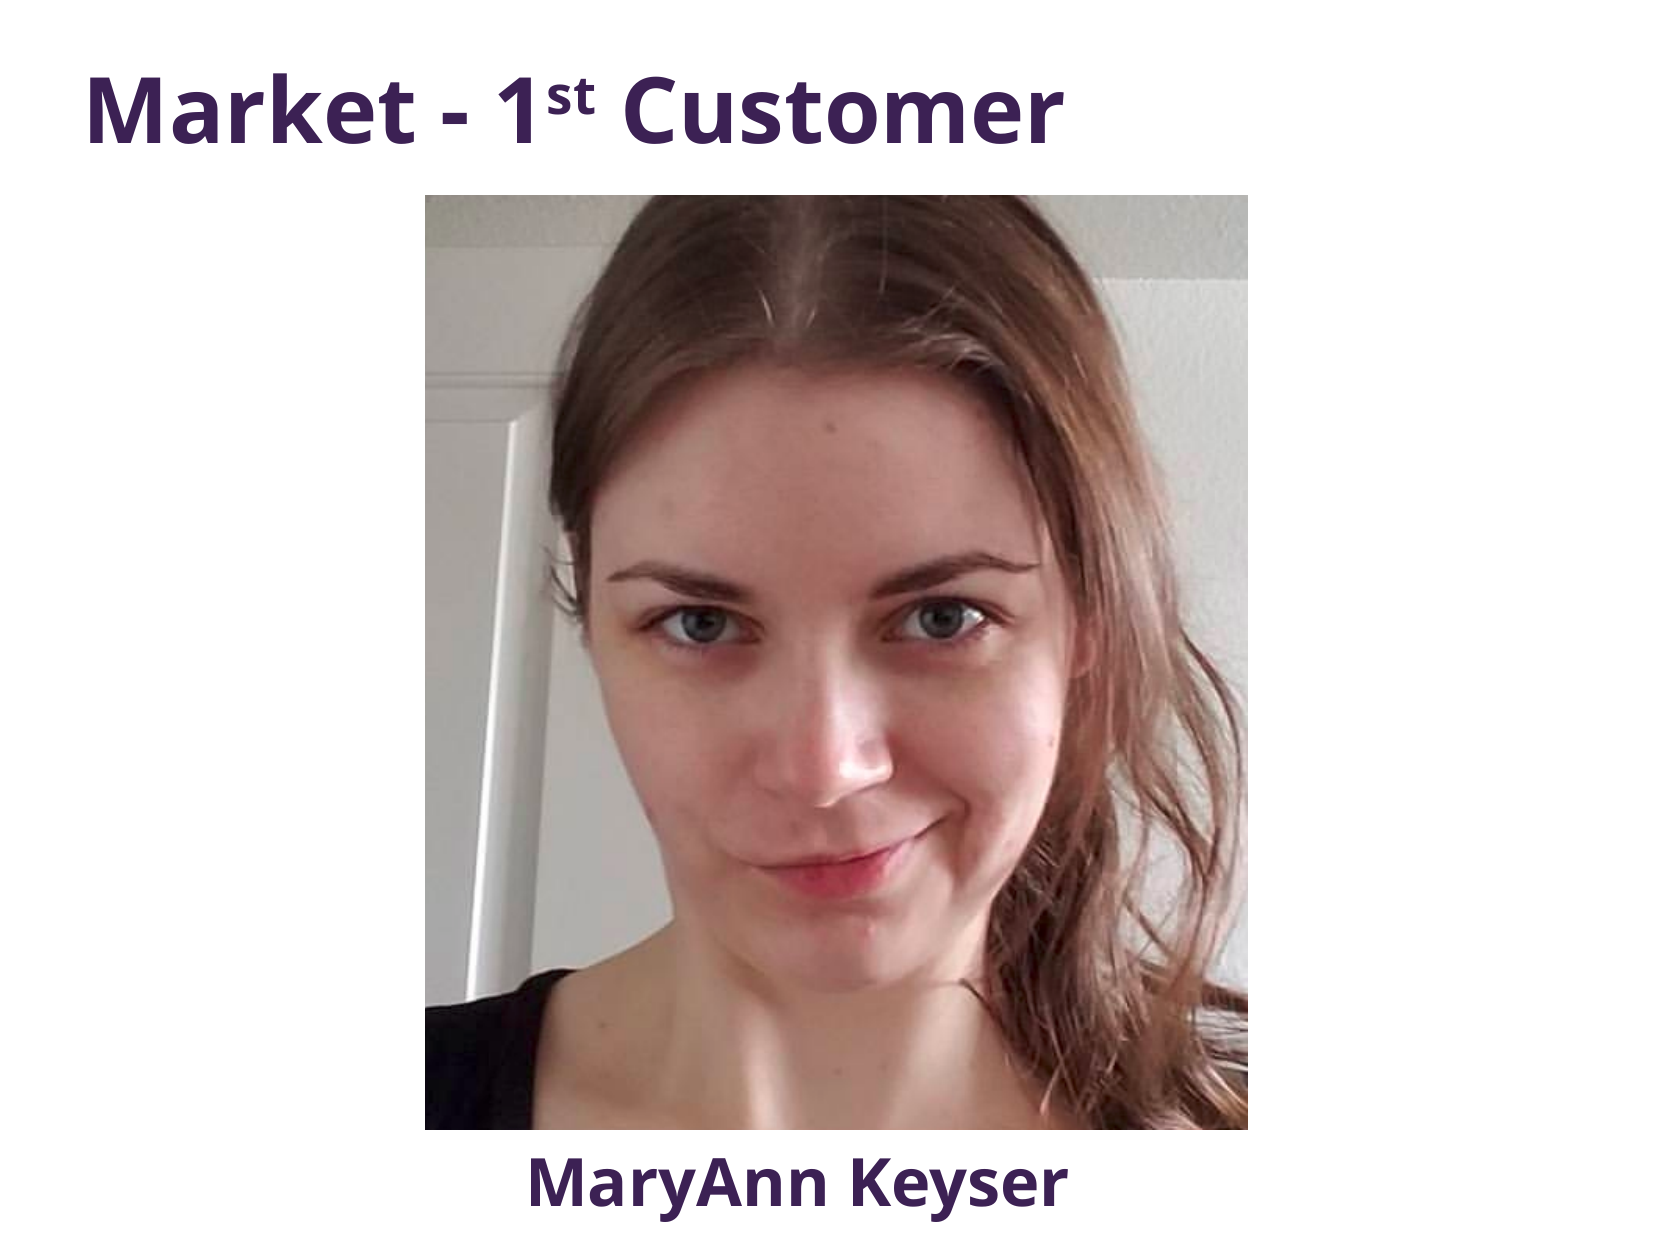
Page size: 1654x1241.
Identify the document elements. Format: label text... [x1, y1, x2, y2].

picture [425, 195, 1248, 1130]
text_box MaryAnn Keyser [525, 1140, 1290, 1241]
text_box Market - 1st Customer [82, 49, 1571, 165]
